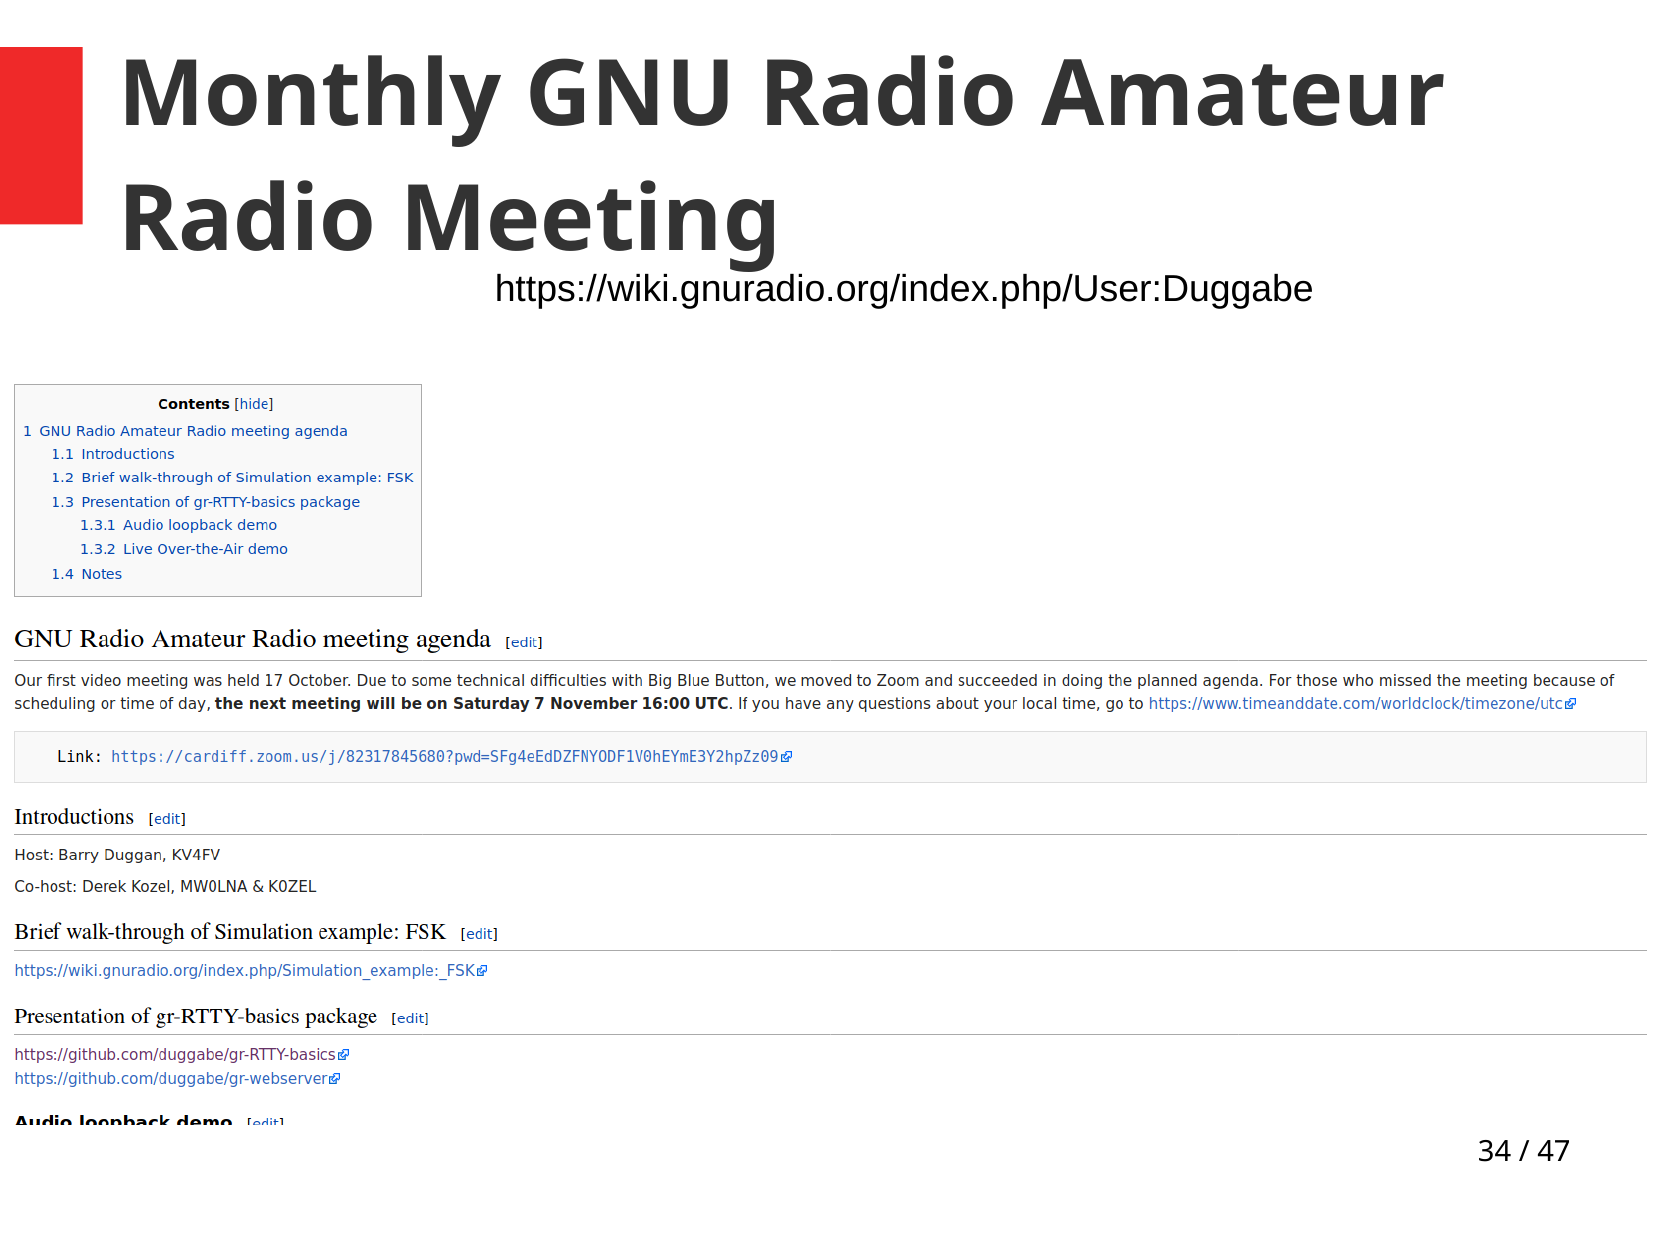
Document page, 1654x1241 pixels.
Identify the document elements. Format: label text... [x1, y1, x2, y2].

title Monthly GNU Radio Amateur Radio Meeting [118, 45, 1571, 260]
text_box https://wiki.gnuradio.org/index.php/User:Duggabe [480, 259, 1329, 317]
picture [0, 372, 1654, 1126]
